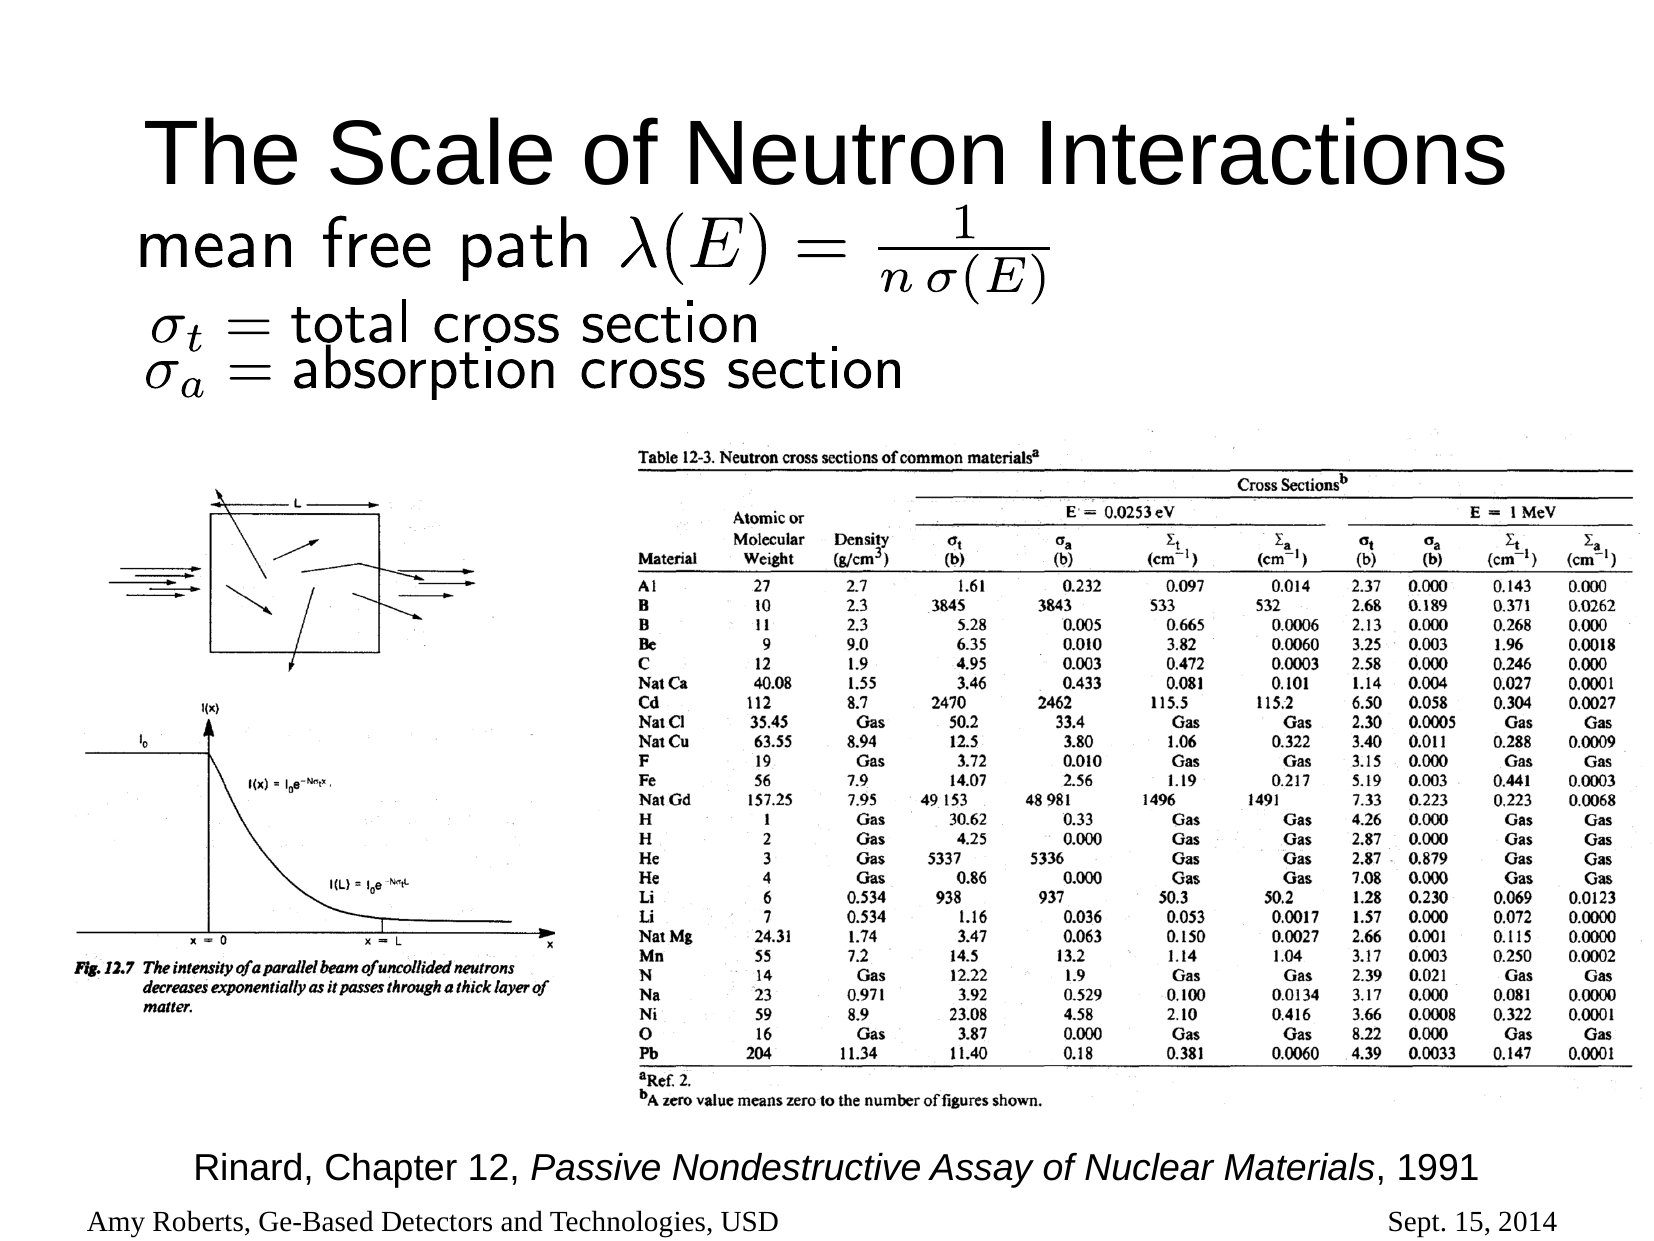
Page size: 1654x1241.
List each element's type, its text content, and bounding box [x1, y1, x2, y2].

title The Scale of Neutron Interactions [82, 49, 1571, 257]
text_box Rinard, Chapter 12, Passive Nondestructive Assay of Nuclear Materials, 1991 [178, 1139, 1495, 1197]
picture [60, 483, 556, 1028]
picture [140, 204, 1051, 401]
picture [573, 416, 1654, 1113]
